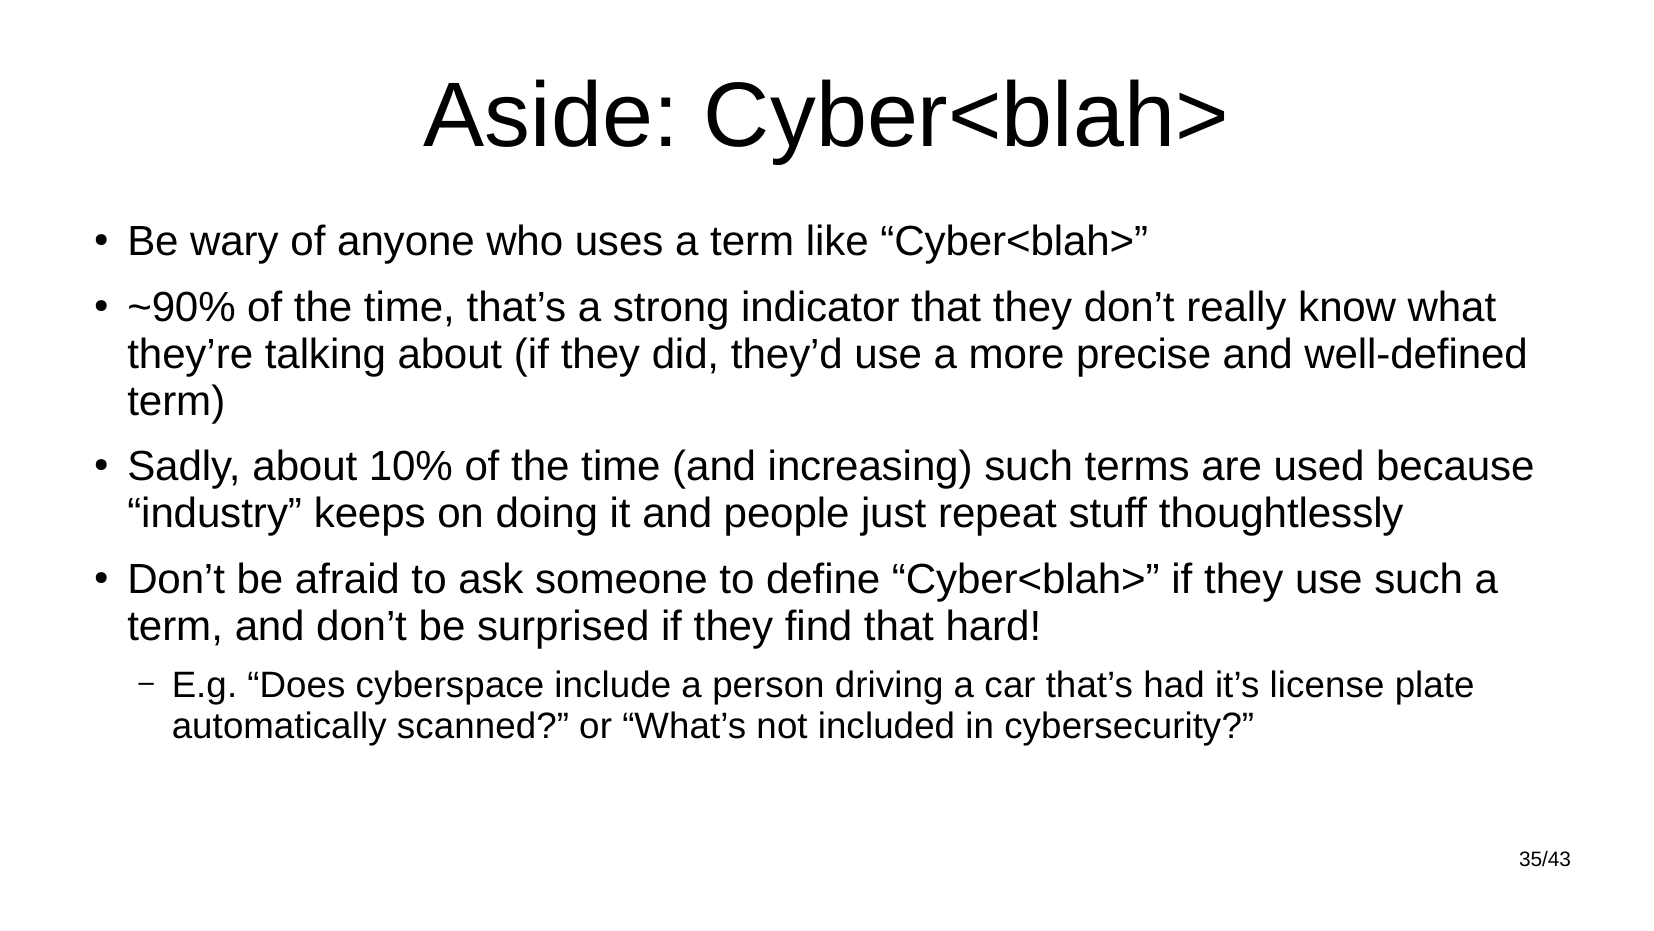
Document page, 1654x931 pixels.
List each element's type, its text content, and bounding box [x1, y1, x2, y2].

title Aside: Cyber<blah> [82, 37, 1571, 193]
list Be wary of anyone who uses a term like “Cyber<blah>” ~90% of the time, that’s a strong indicator that they don’t really know what they’re talking about (if they did, they’d use a more precise and well-defined term) Sadly, about 10% of the time (and increasing) such terms are used because “industry” keeps on doing it and people just repeat stuff thoughtlessly Don’t be afraid to ask someone to define “Cyber<blah>” if they use such a term, and don’t be surprised if they find that hard! E.g. “Does cyberspace include a person driving a car that’s had it’s license plate automatically scanned?” or “What’s not included in cybersecurity?” [82, 217, 1571, 758]
